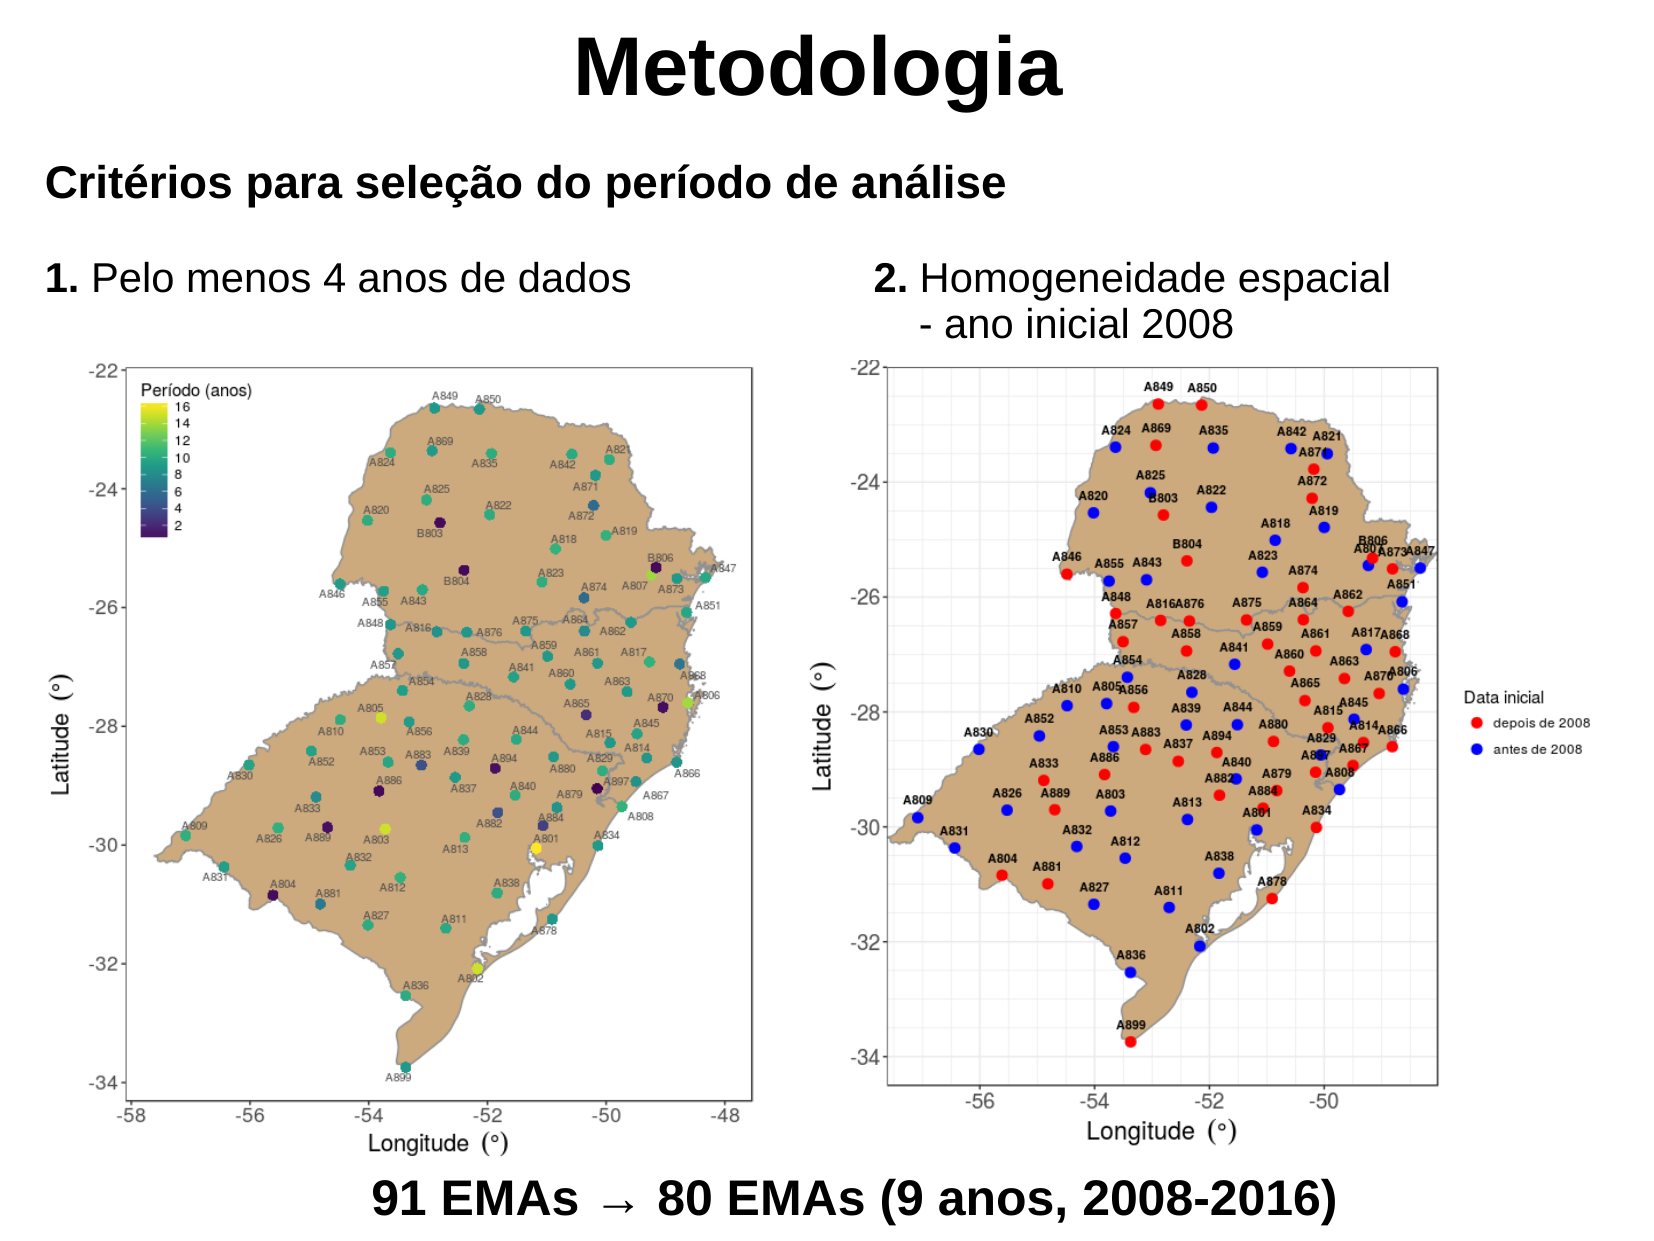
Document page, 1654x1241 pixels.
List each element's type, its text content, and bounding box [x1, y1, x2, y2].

title Metodologia [75, 0, 1562, 150]
text_box 91 EMAs → 80 EMAs (9 anos, 2008-2016) [338, 1157, 1396, 1241]
picture [30, 360, 768, 1171]
picture [779, 448, 1606, 1158]
text_box Critérios para seleção do período de análise 1. Pelo menos 4 anos de dados 2. Homogeneidade espacial - ano inicial 2008 [30, 150, 1654, 448]
